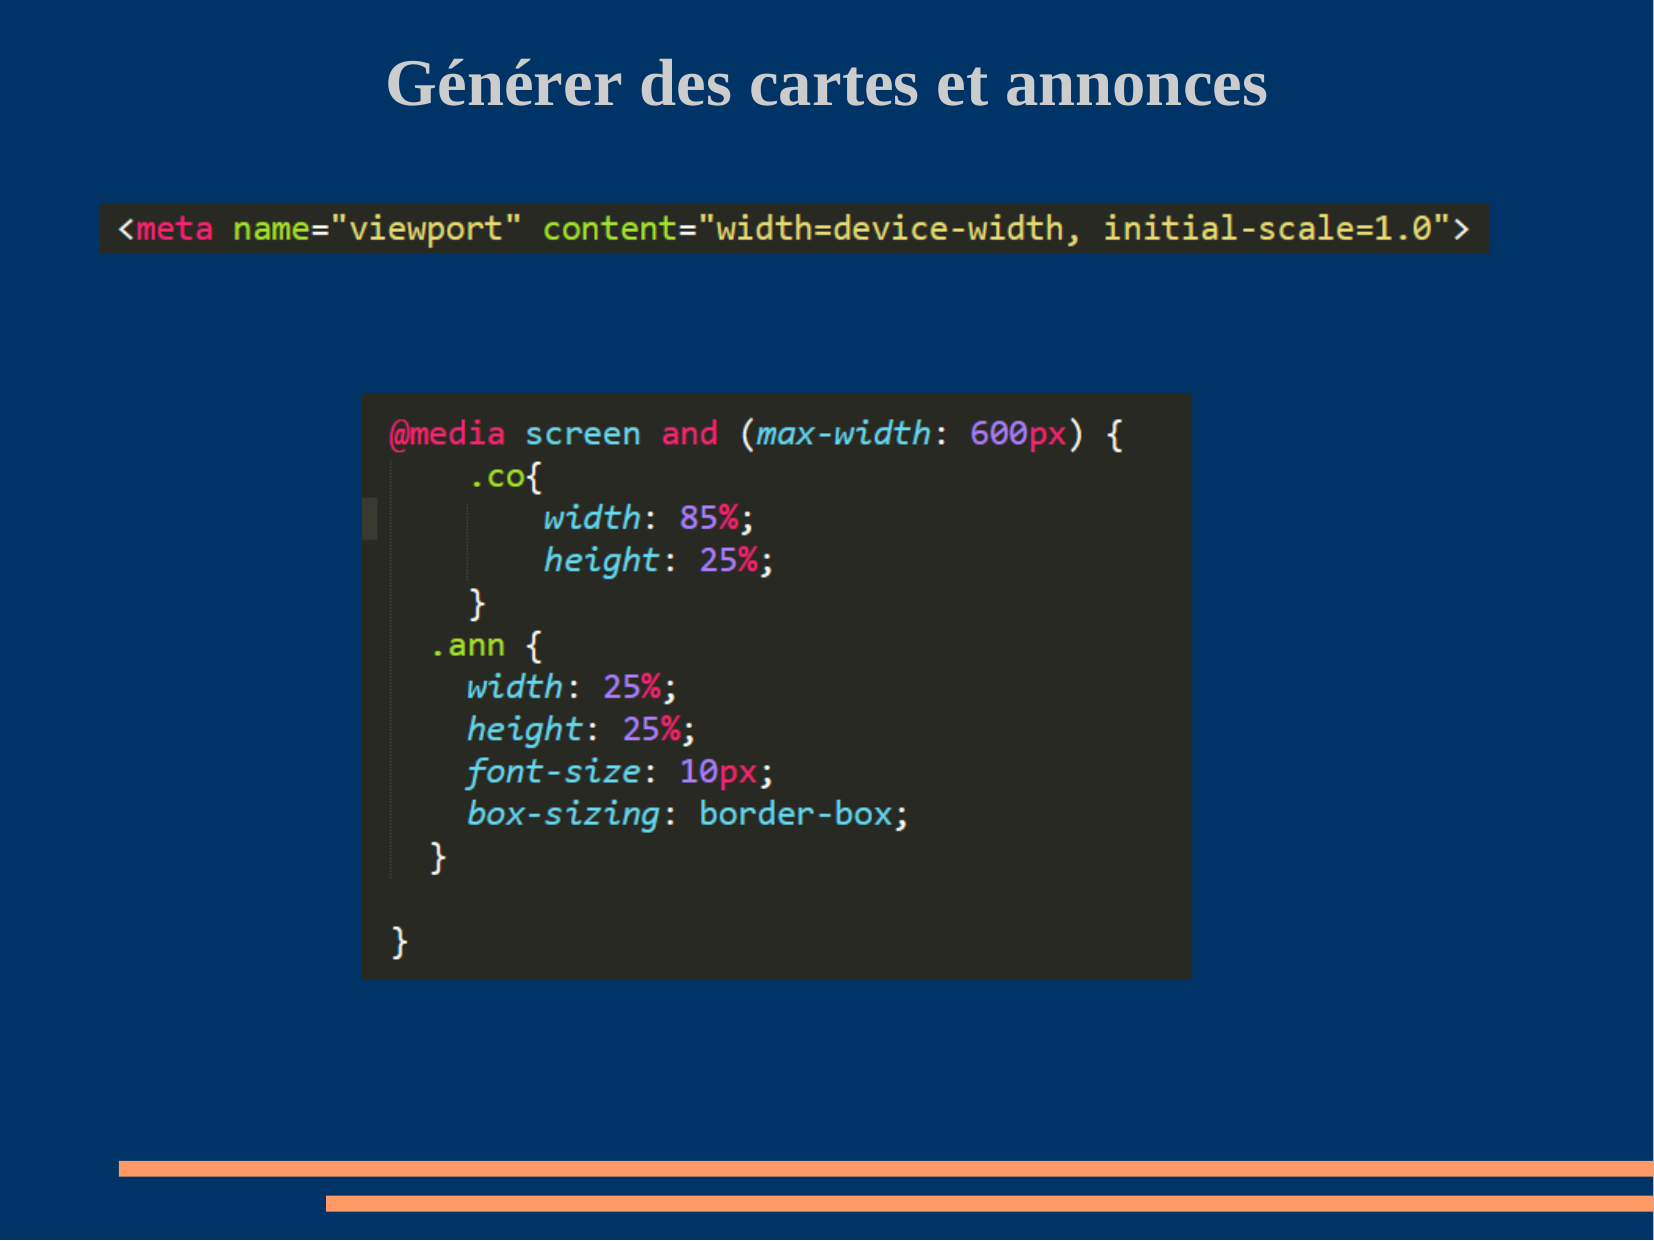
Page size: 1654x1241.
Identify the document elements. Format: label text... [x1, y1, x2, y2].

subtitle Générer des cartes et annonces [121, 46, 1534, 1132]
picture [362, 393, 1191, 980]
picture [99, 203, 1489, 253]
